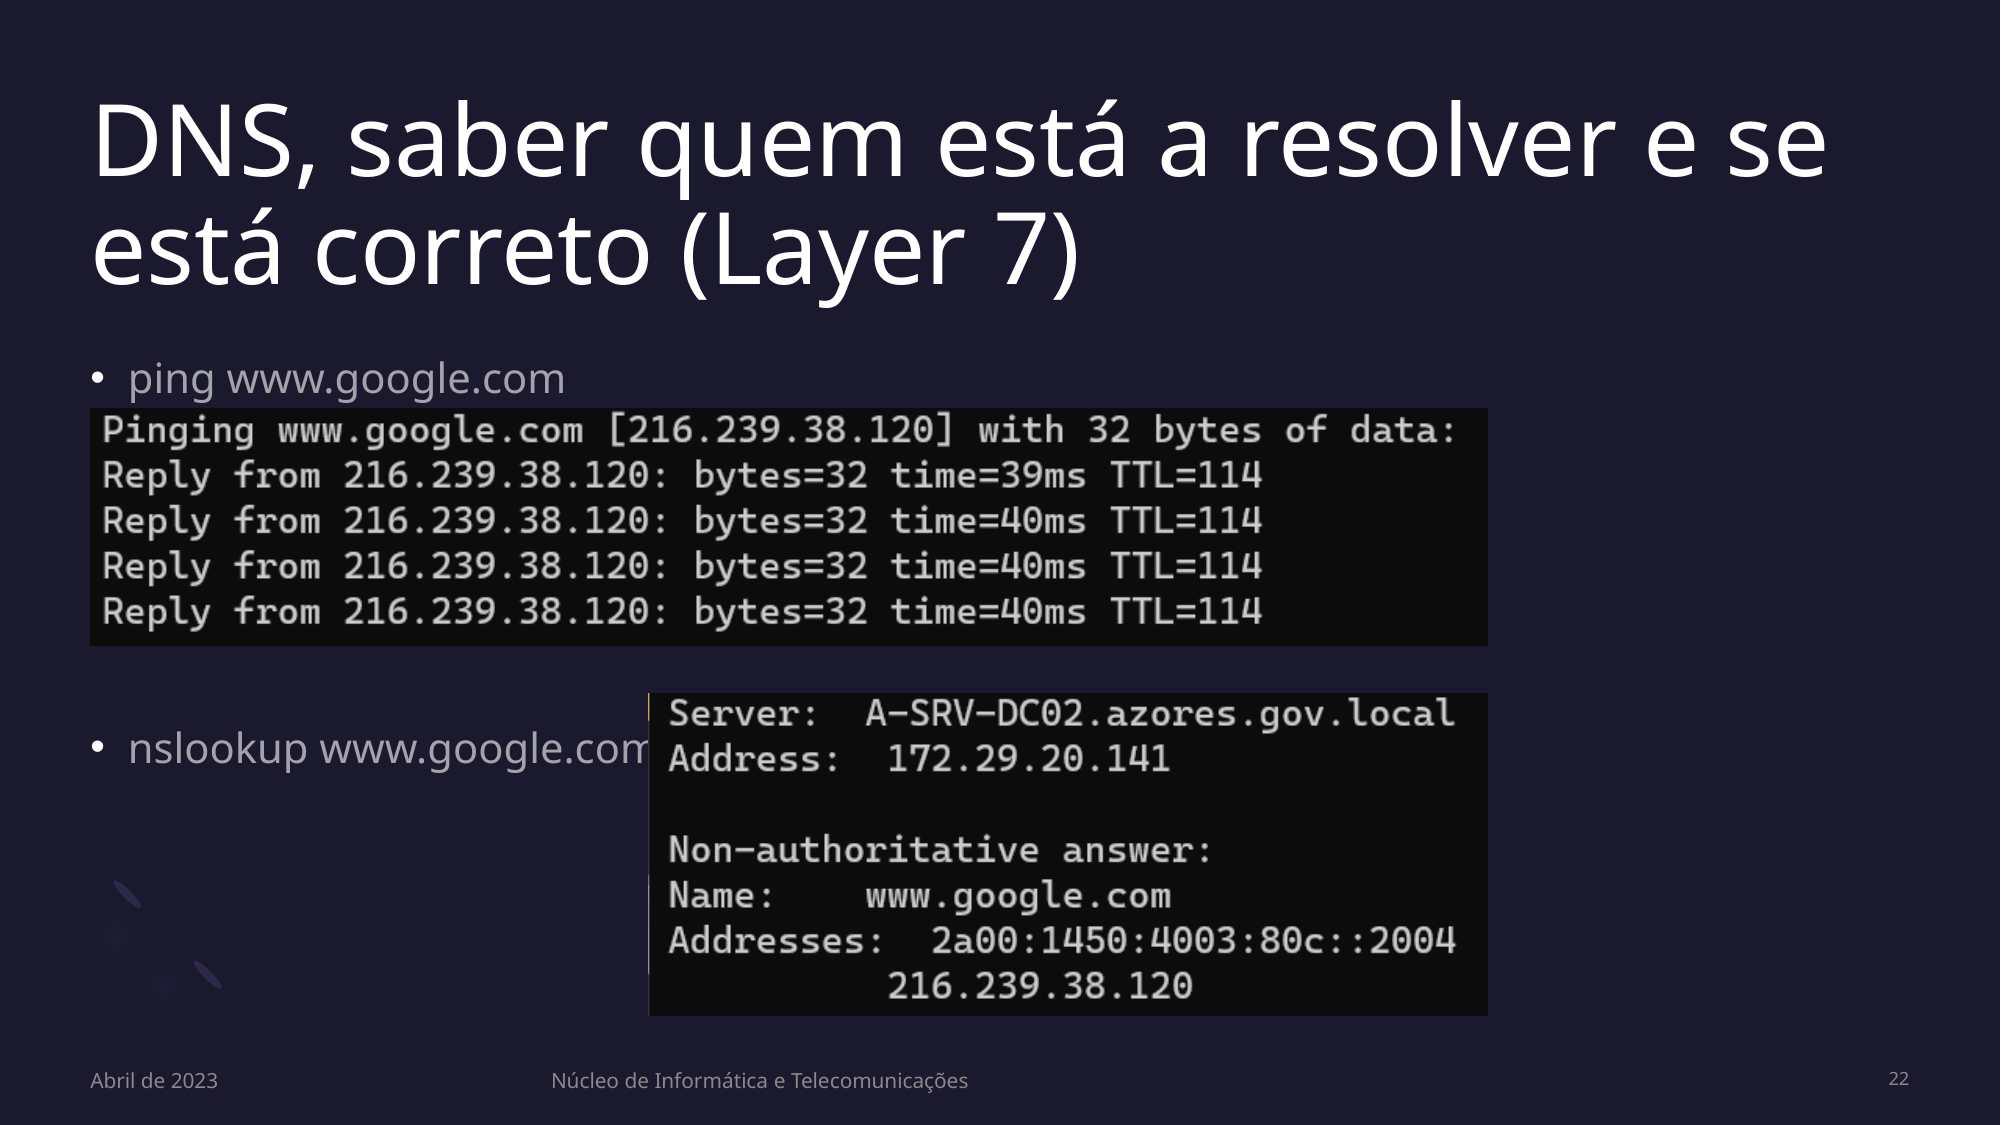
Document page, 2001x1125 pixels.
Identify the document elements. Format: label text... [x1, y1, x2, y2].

slide_number <número> [1632, 1067, 1910, 1093]
slide_number Abril de 2023 [90, 1067, 522, 1093]
picture [648, 693, 1488, 1016]
list ping www.google.com nslookup www.google.com [90, 346, 1910, 1000]
title DNS, saber quem está a resolver e se está correto (Layer 7) [90, 90, 1910, 309]
footer Núcleo de Informática e Telecomunicações [551, 1067, 1598, 1093]
picture [90, 408, 1488, 646]
